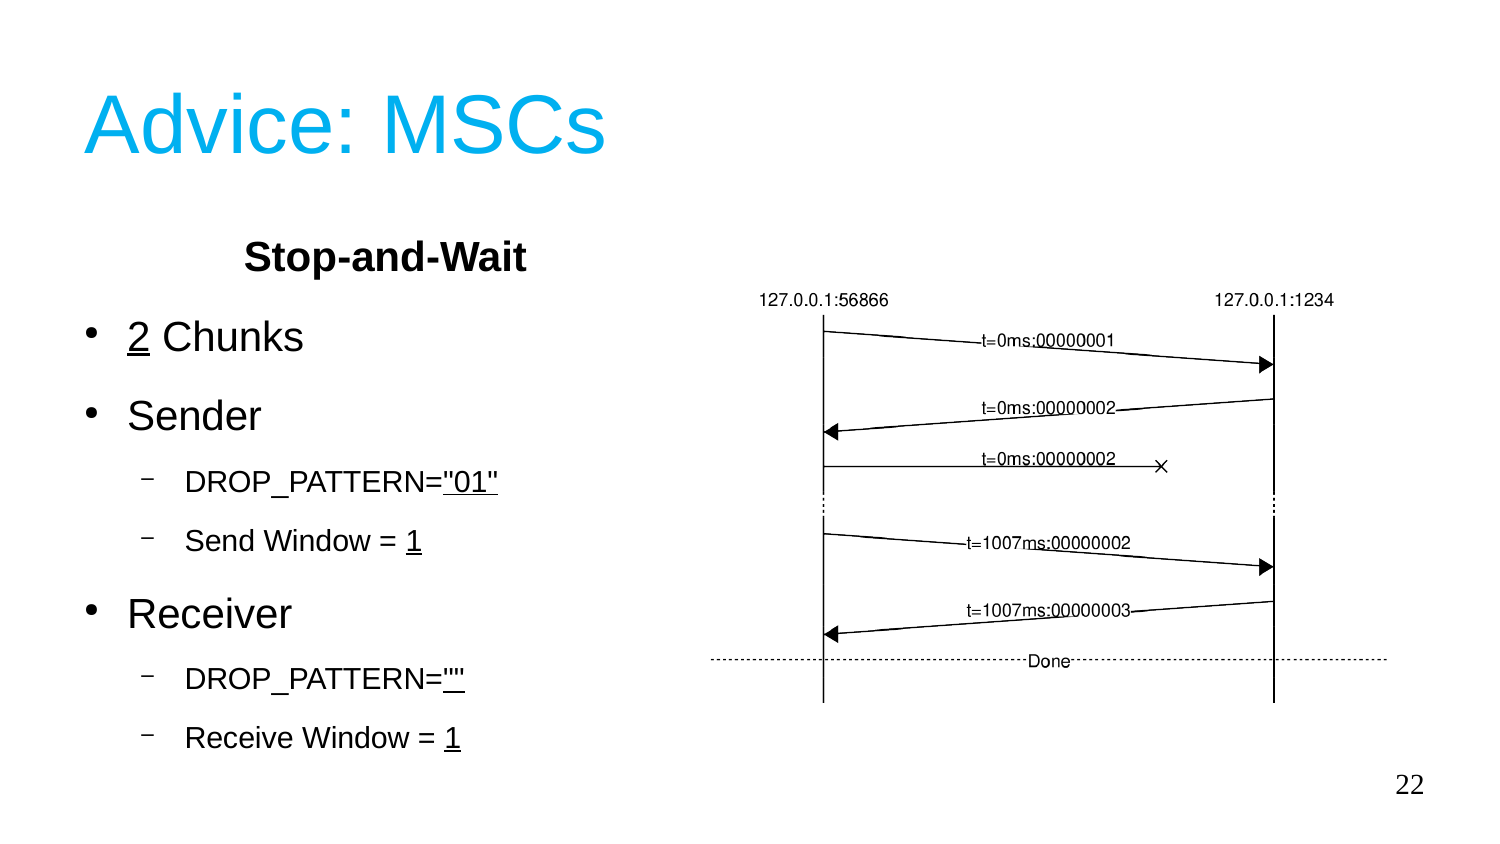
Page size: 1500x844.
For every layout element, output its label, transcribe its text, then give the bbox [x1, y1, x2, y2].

list Stop-and-Wait 2 Chunks Sender DROP_PATTERN="01" Send Window = 1 Receiver DROP_PATTERN="" Receive Window = 1 [69, 224, 702, 760]
picture [598, 281, 1499, 703]
title Advice: MSCs [69, 44, 1364, 208]
